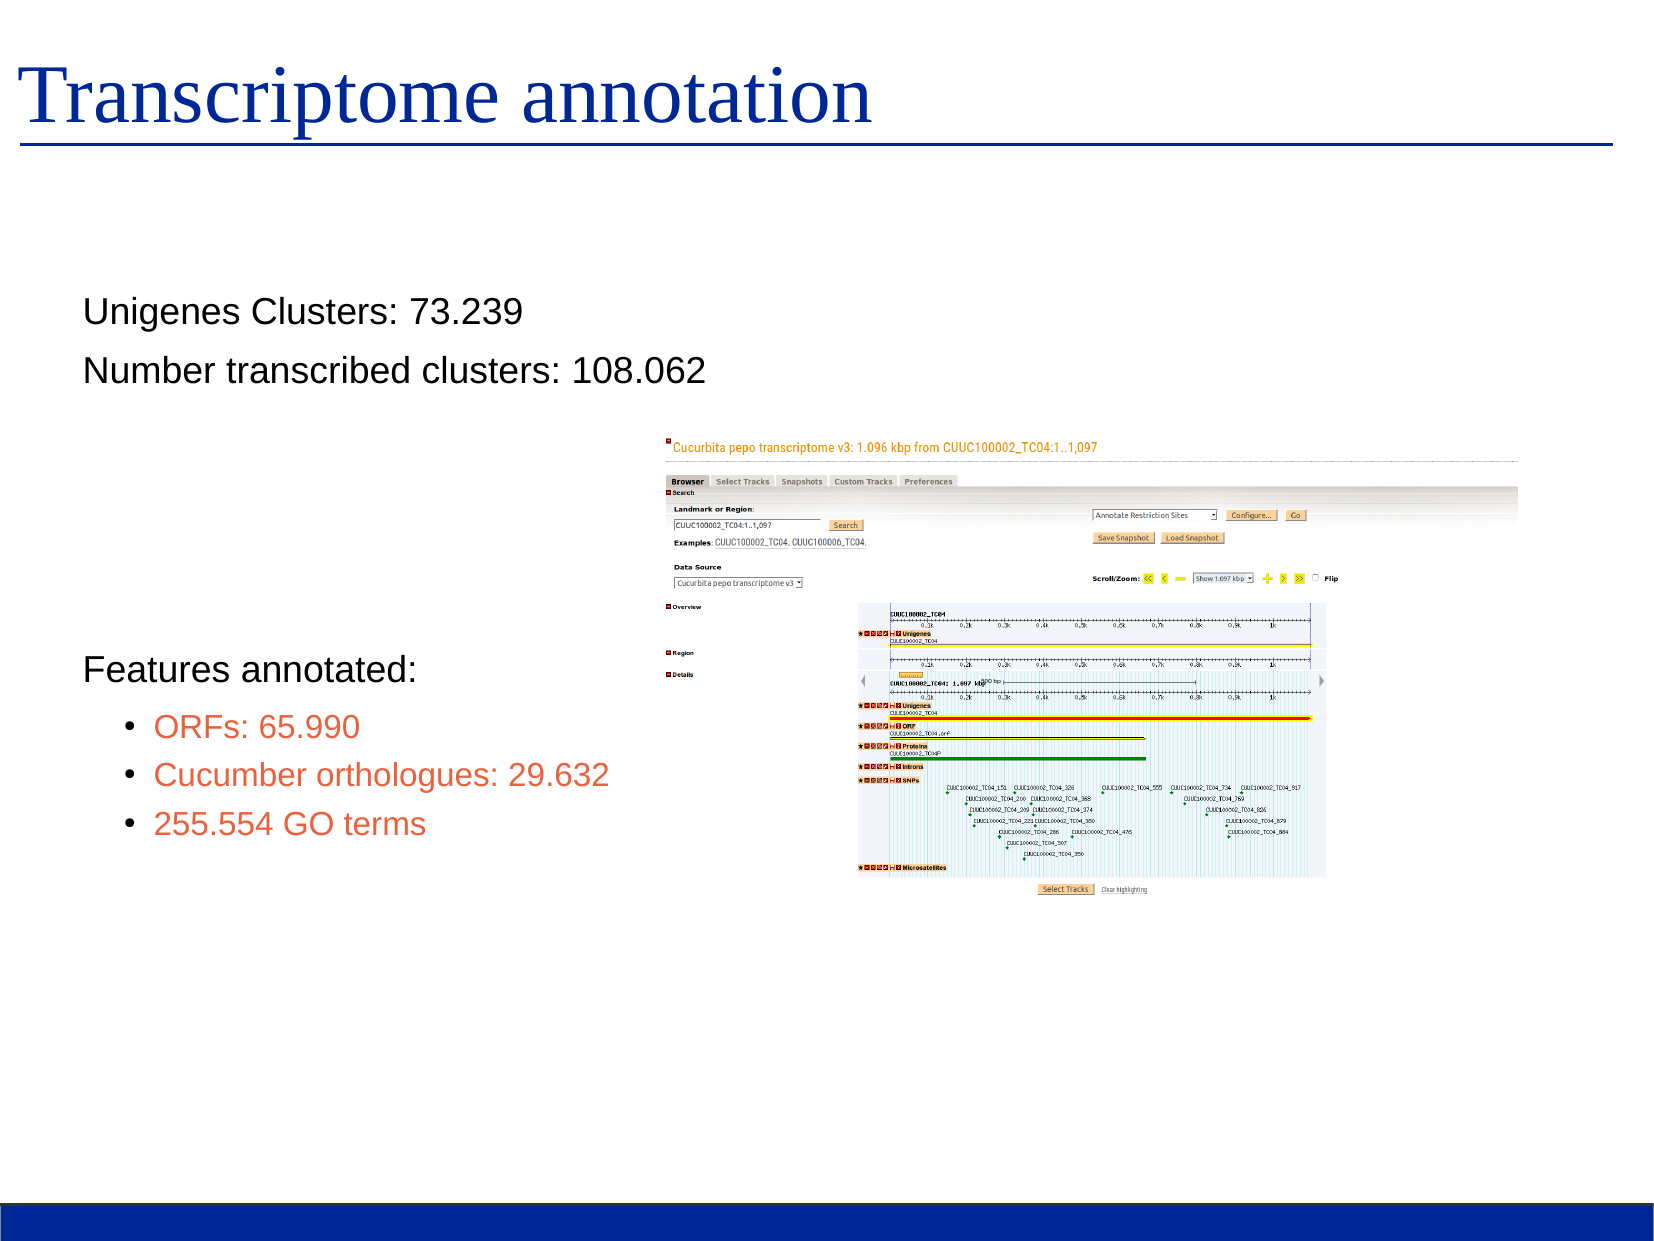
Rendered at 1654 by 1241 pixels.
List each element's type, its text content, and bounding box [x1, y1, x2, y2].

list Unigenes Clusters: 73.239 Number transcribed clusters: 108.062 Features annotated: ORFs: 65.990 Cucumber orthologues: 29.632 255.554 GO terms [82, 290, 809, 1109]
picture [637, 432, 1583, 901]
title Transcriptome annotation [17, 0, 1589, 198]
